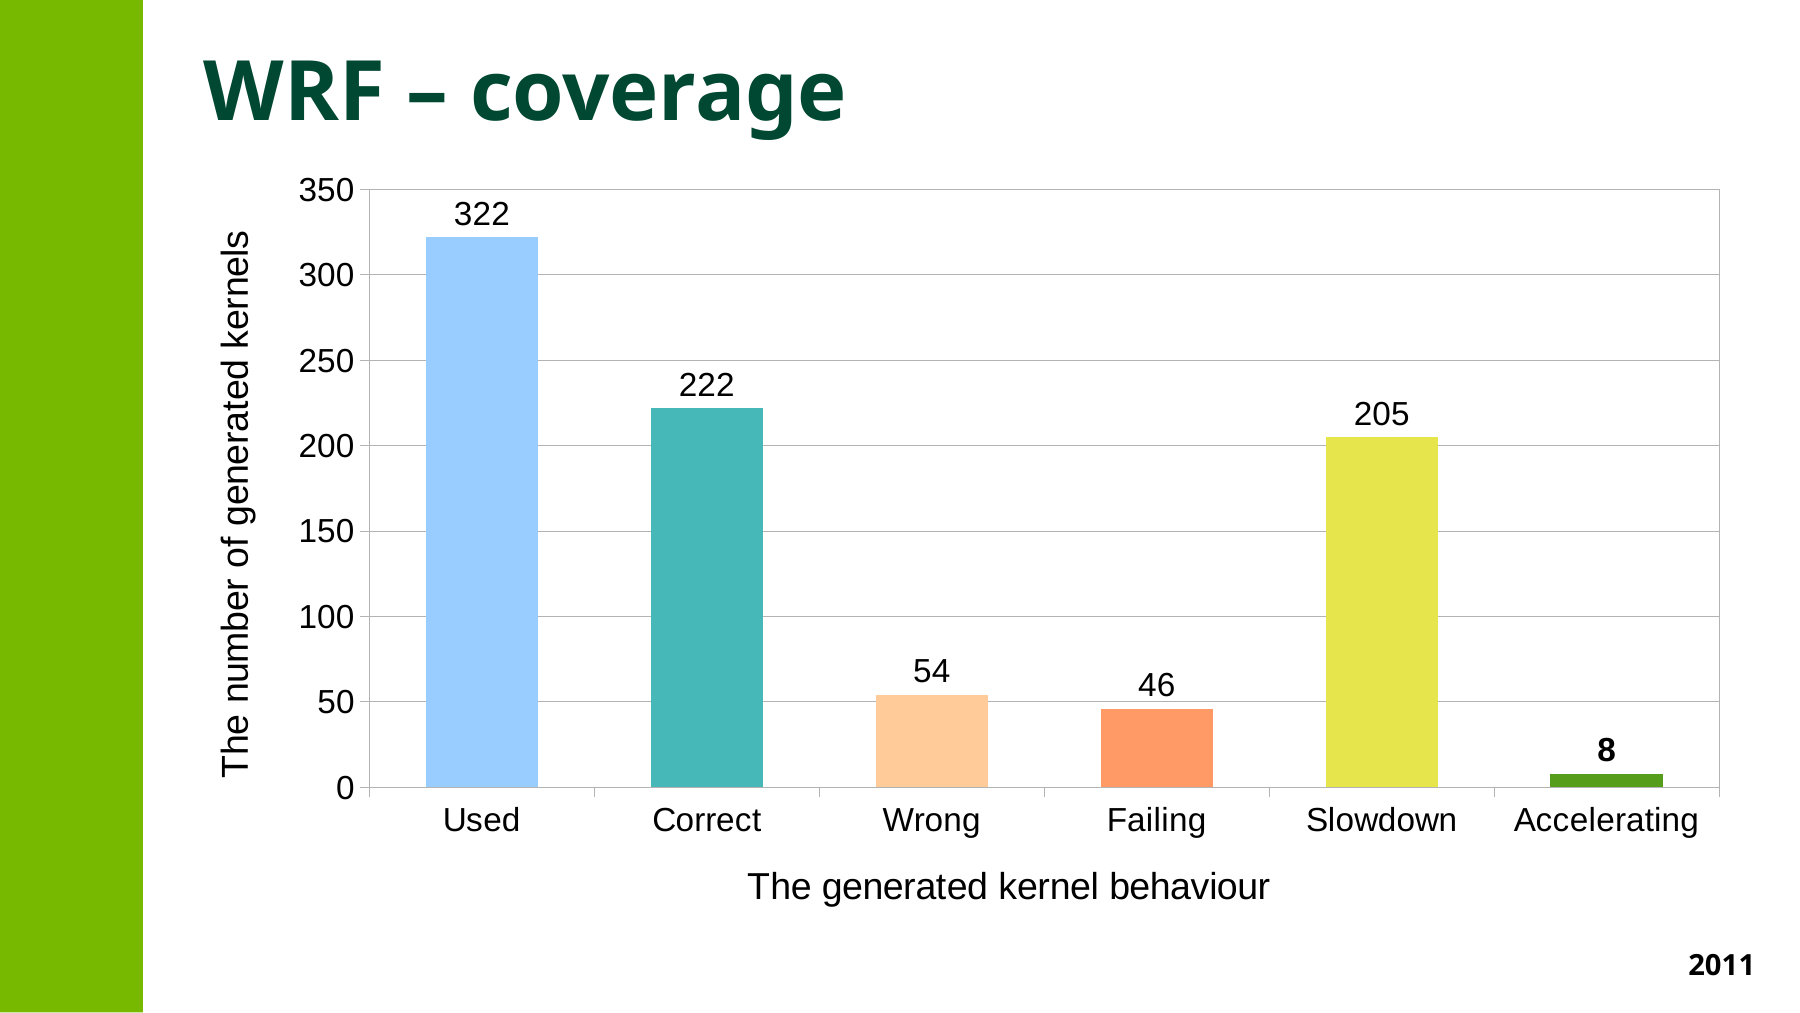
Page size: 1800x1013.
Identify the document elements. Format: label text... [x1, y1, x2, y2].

title WRF – coverage [188, 40, 1733, 155]
chart [175, 155, 1751, 944]
